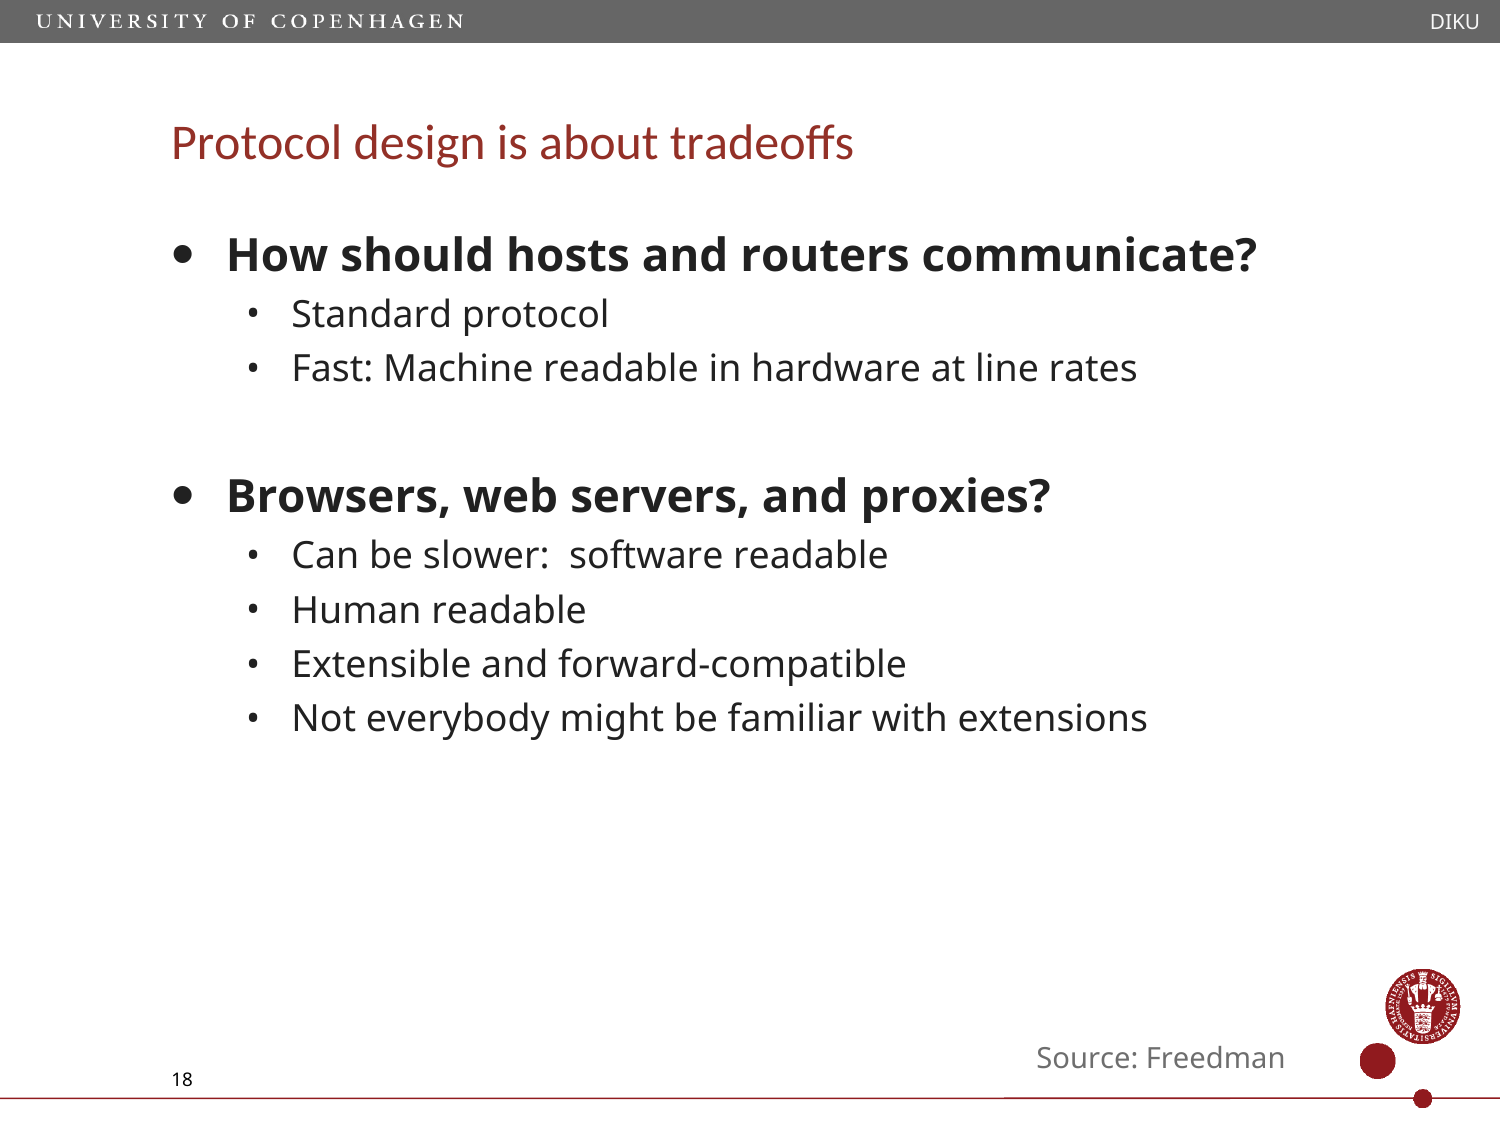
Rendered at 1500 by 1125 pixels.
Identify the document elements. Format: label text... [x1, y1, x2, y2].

text_box How should hosts and routers communicate? Standard protocol Fast: Machine readable in hardware at line rates Browsers, web servers, and proxies? Can be slower: software readable Human readable Extensible and forward-compatible Not everybody might be familiar with extensions [171, 225, 1329, 900]
text_box Protocol design is about tradeoffs [171, 75, 1329, 171]
text_box Source: Freedman [1021, 1031, 1341, 1083]
picture [0, 910, 1500, 1122]
text_box <number> [171, 1067, 522, 1092]
text_box DIKU [469, 0, 1495, 43]
